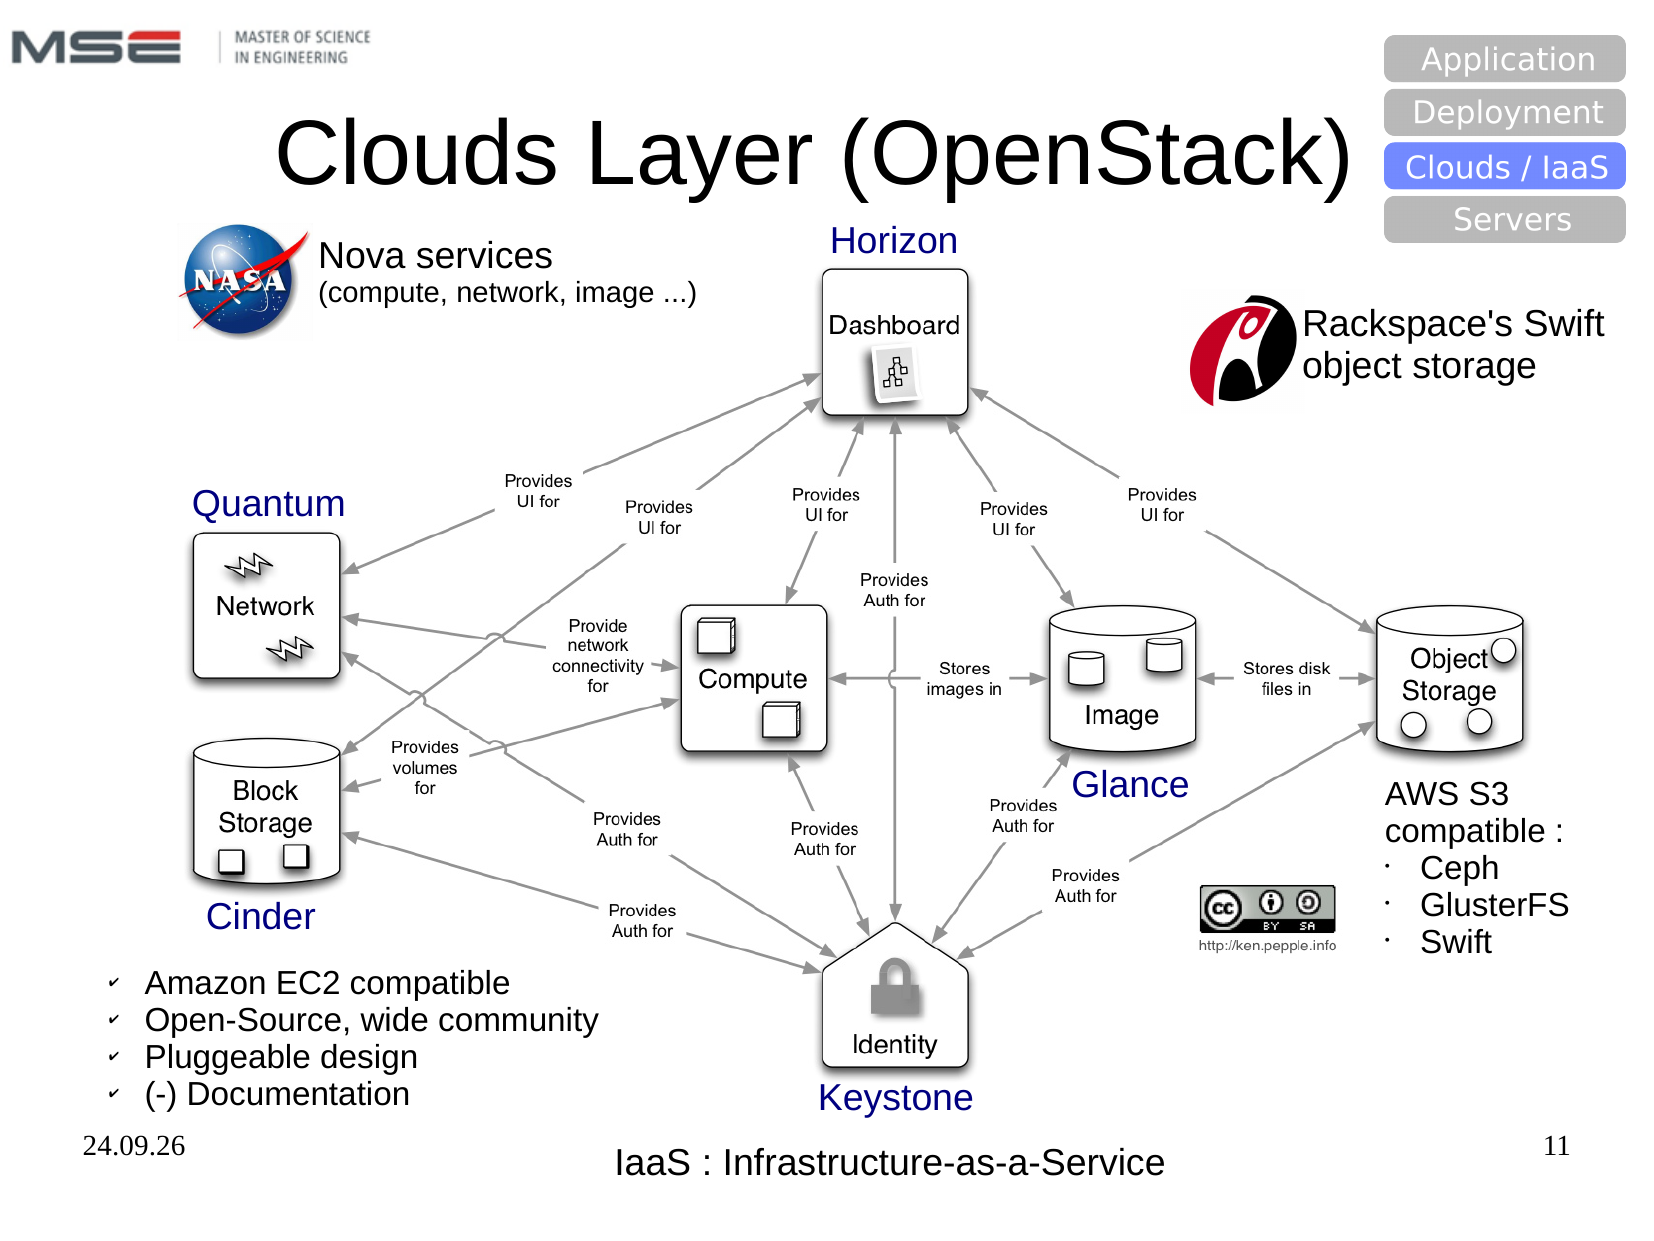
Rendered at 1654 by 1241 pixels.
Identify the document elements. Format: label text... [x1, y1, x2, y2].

text_box AWS S3 compatible : Ceph GlusterFS Swift [1370, 768, 1585, 968]
text_box Cinder [191, 888, 331, 945]
text_box Rackspace's Swift object storage [1287, 295, 1620, 395]
text_box IaaS : Infrastructure-as-a-Service [599, 1133, 1182, 1191]
title Clouds Layer (OpenStack) [70, 49, 1559, 257]
text_box Quantum [177, 474, 361, 532]
text_box Glance [1056, 755, 1205, 813]
text_box Amazon EC2 compatible Open-Source, wide community Pluggeable design (-) Documentation [94, 956, 615, 1120]
text_box Nova services (compute, network, image ...) [303, 226, 714, 317]
text_box Keystone [803, 1068, 989, 1126]
picture [1384, 35, 1626, 243]
text_box Horizon [814, 212, 974, 270]
picture [177, 223, 1536, 1087]
picture [3, 0, 402, 107]
